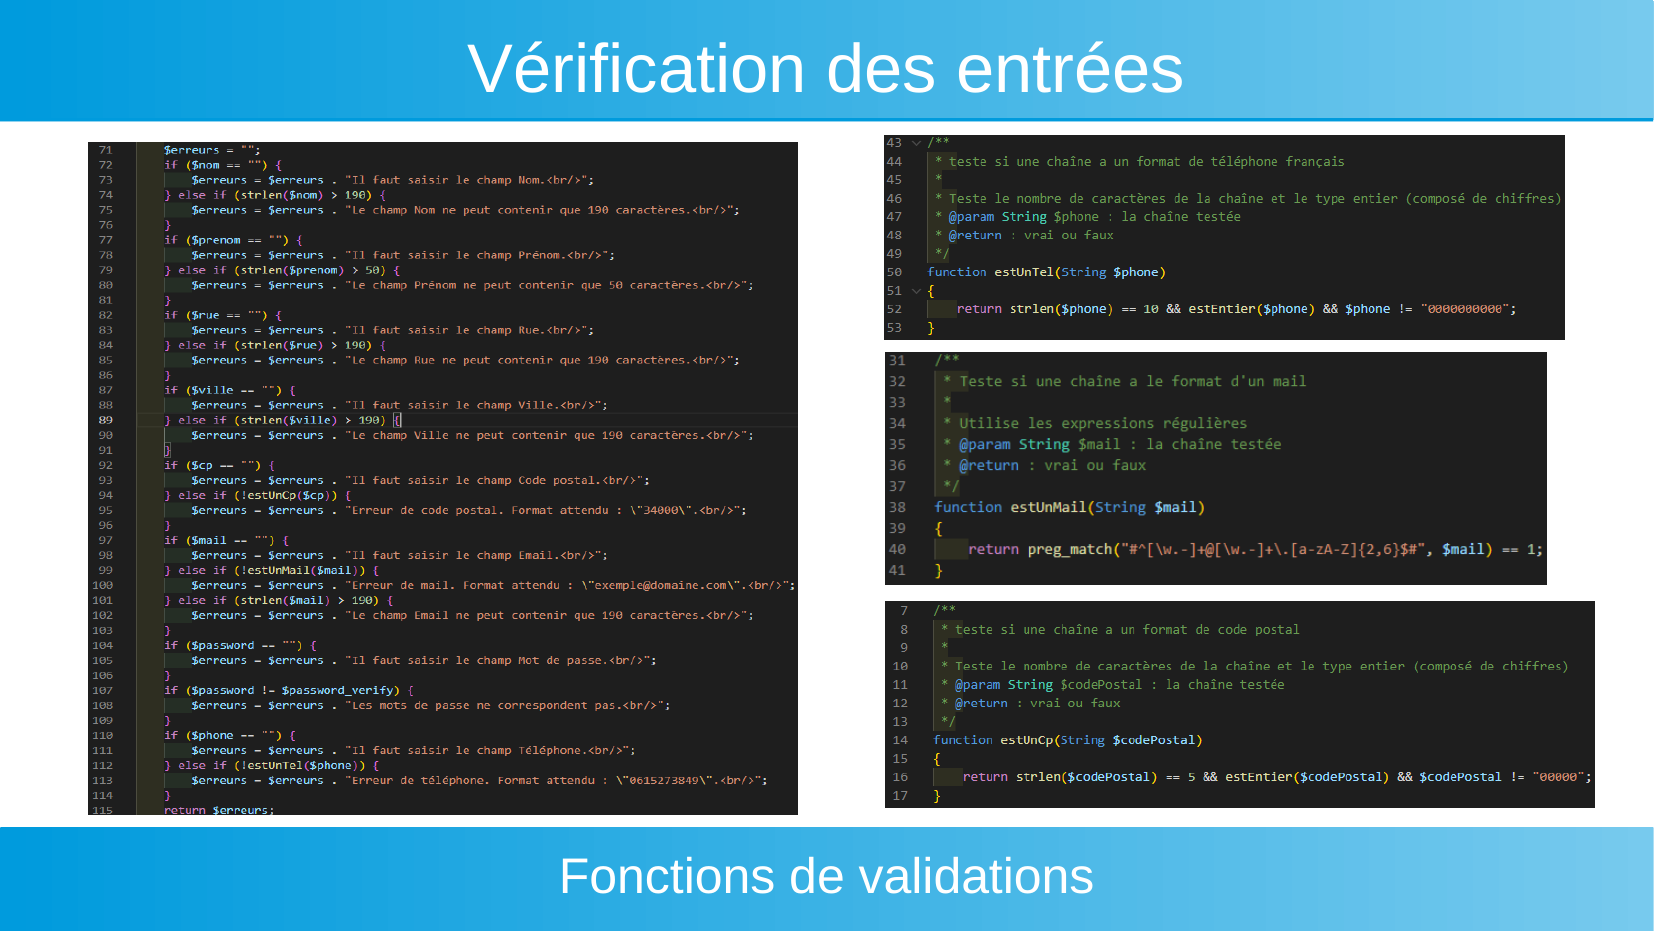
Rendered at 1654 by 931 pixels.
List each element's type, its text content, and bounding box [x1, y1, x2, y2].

title Vérification des entrées [59, 29, 1595, 108]
title Fonctions de validations [59, 836, 1595, 916]
picture [885, 352, 1547, 585]
picture [884, 135, 1565, 341]
picture [88, 142, 798, 815]
picture [885, 601, 1595, 808]
